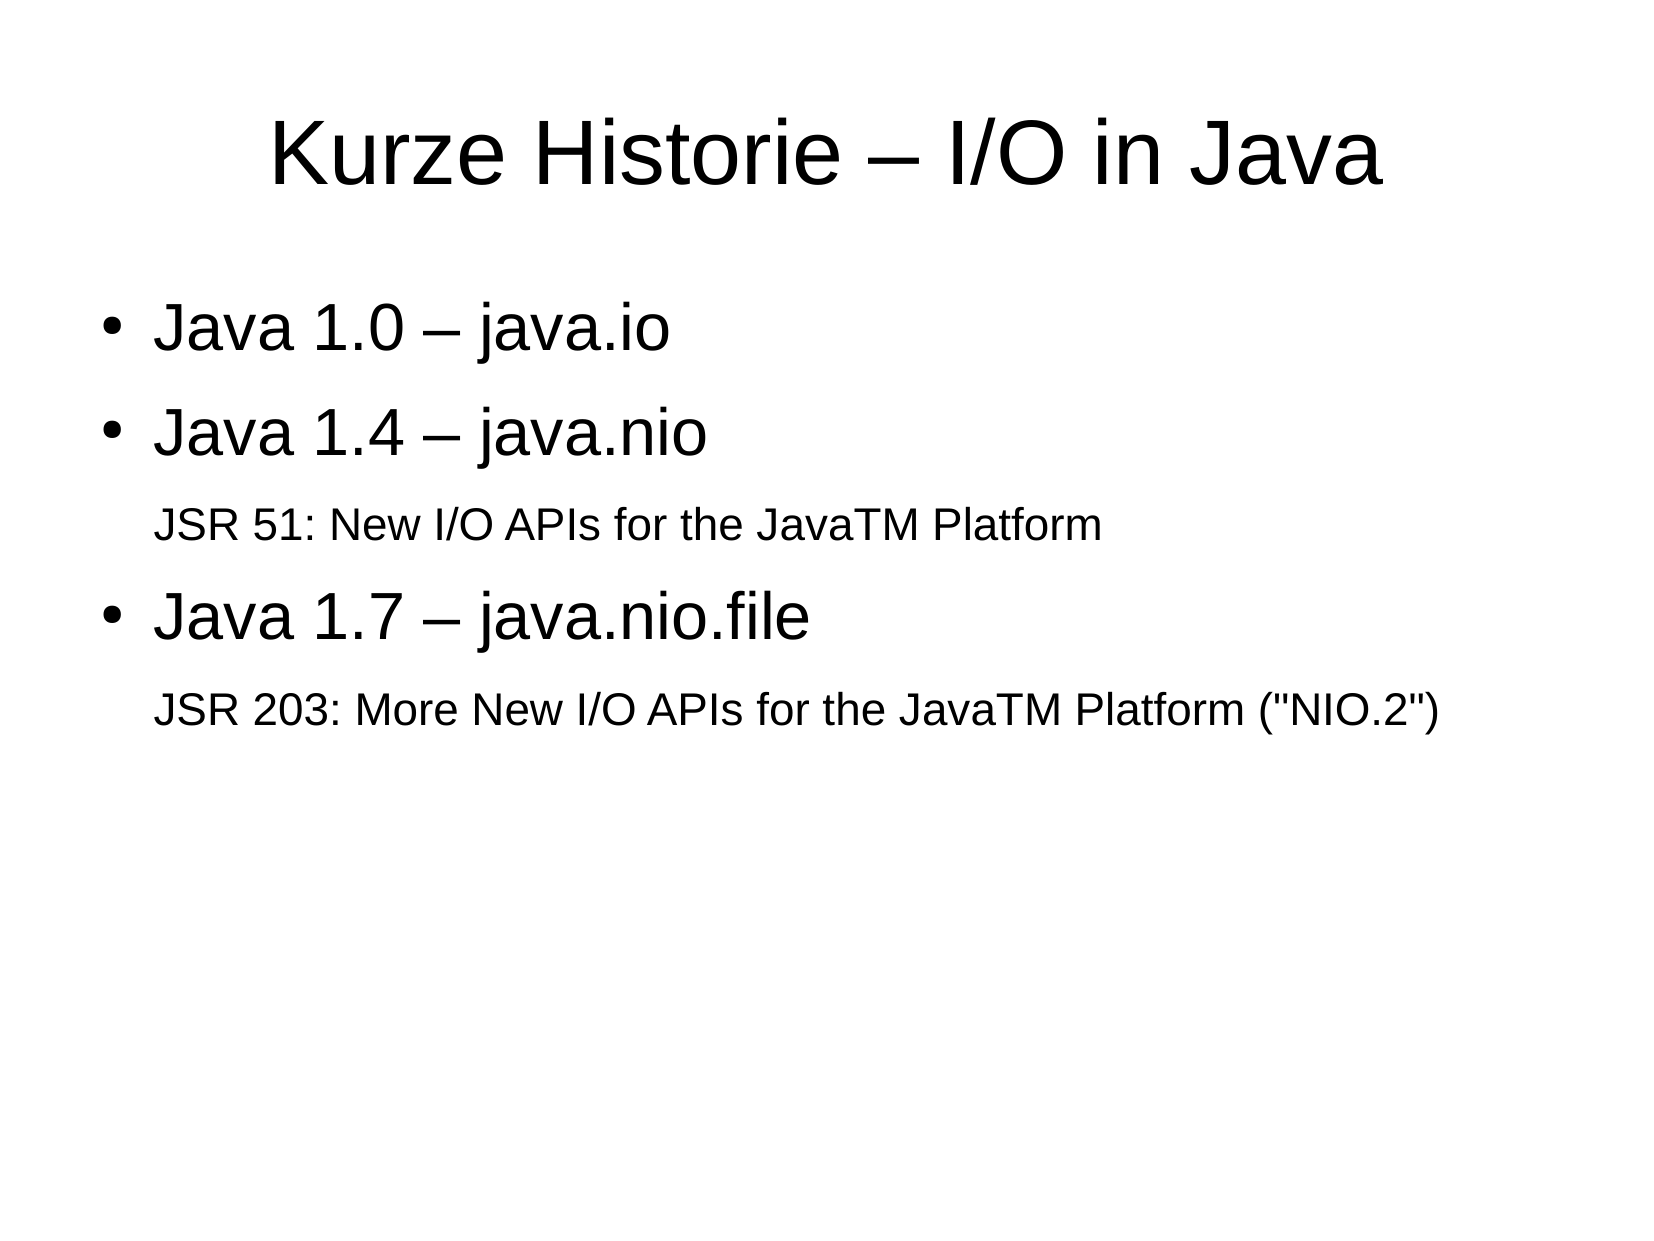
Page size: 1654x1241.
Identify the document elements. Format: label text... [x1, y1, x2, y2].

list Java 1.0 – java.io Java 1.4 – java.nio JSR 51: New I/O APIs for the JavaTM Platform Java 1.7 – java.nio.file JSR 203: More New I/O APIs for the JavaTM Platform ("NIO.2") [82, 290, 1571, 1010]
title Kurze Historie – I/O in Java [82, 49, 1571, 257]
